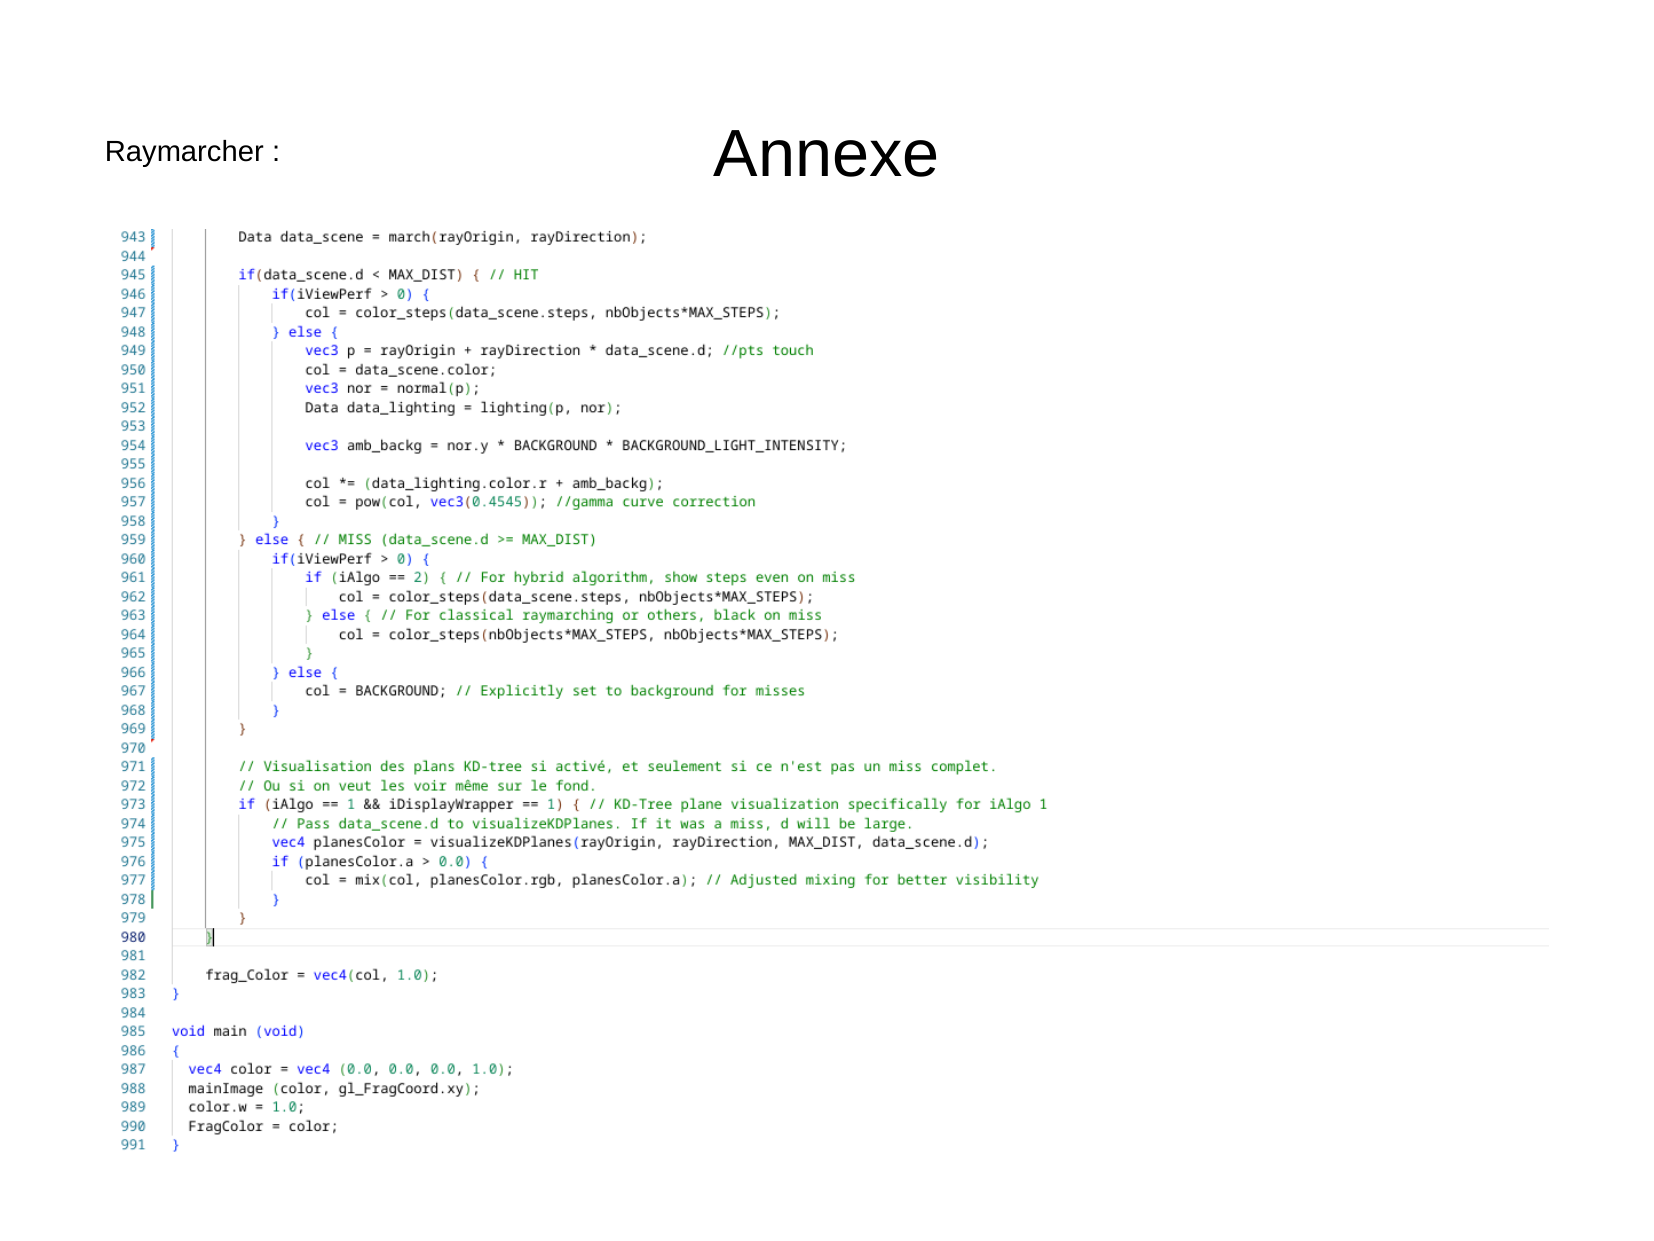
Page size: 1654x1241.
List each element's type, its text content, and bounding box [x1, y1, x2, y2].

text_box Raymarcher : [90, 127, 305, 176]
title Annexe [82, 49, 1571, 257]
picture [118, 229, 1549, 1154]
